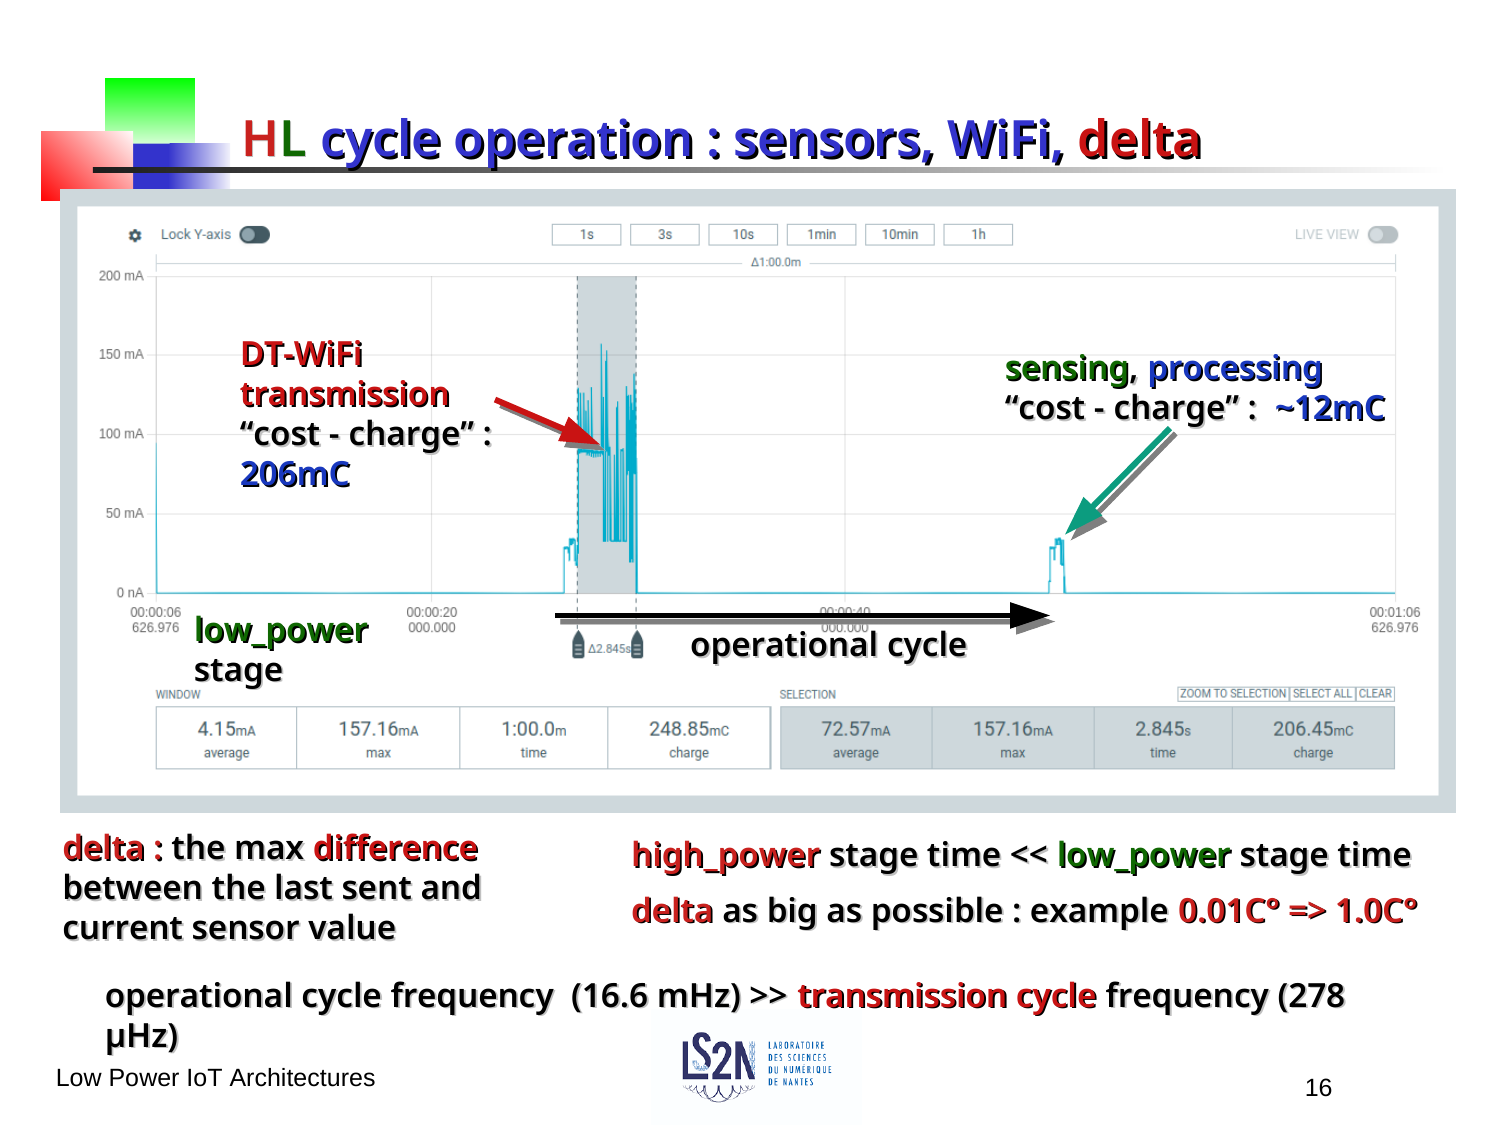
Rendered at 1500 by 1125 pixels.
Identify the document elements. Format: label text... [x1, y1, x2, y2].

title HL cycle operation : sensors, WiFi, delta [105, 98, 1340, 175]
text_box delta : the max difference between the last sent and current sensor value [47, 818, 532, 954]
text_box high_power stage time << low_power stage time [616, 825, 1451, 881]
text_box operational cycle [675, 615, 997, 671]
picture [60, 189, 1456, 813]
text_box low_power stage [179, 600, 481, 656]
text_box delta as big as possible : example 0.01C° => 1.0C° [616, 881, 1487, 937]
text_box DT-WiFi transmission “cost - charge” : 206mC [225, 324, 541, 500]
text_box operational cycle frequency (16.6 mHz) >> transmission cycle frequency (278 µHz) [90, 966, 1441, 1062]
picture [651, 1062, 862, 1125]
text_box sensing, processing “cost - charge” : ~12mC [990, 338, 1411, 444]
